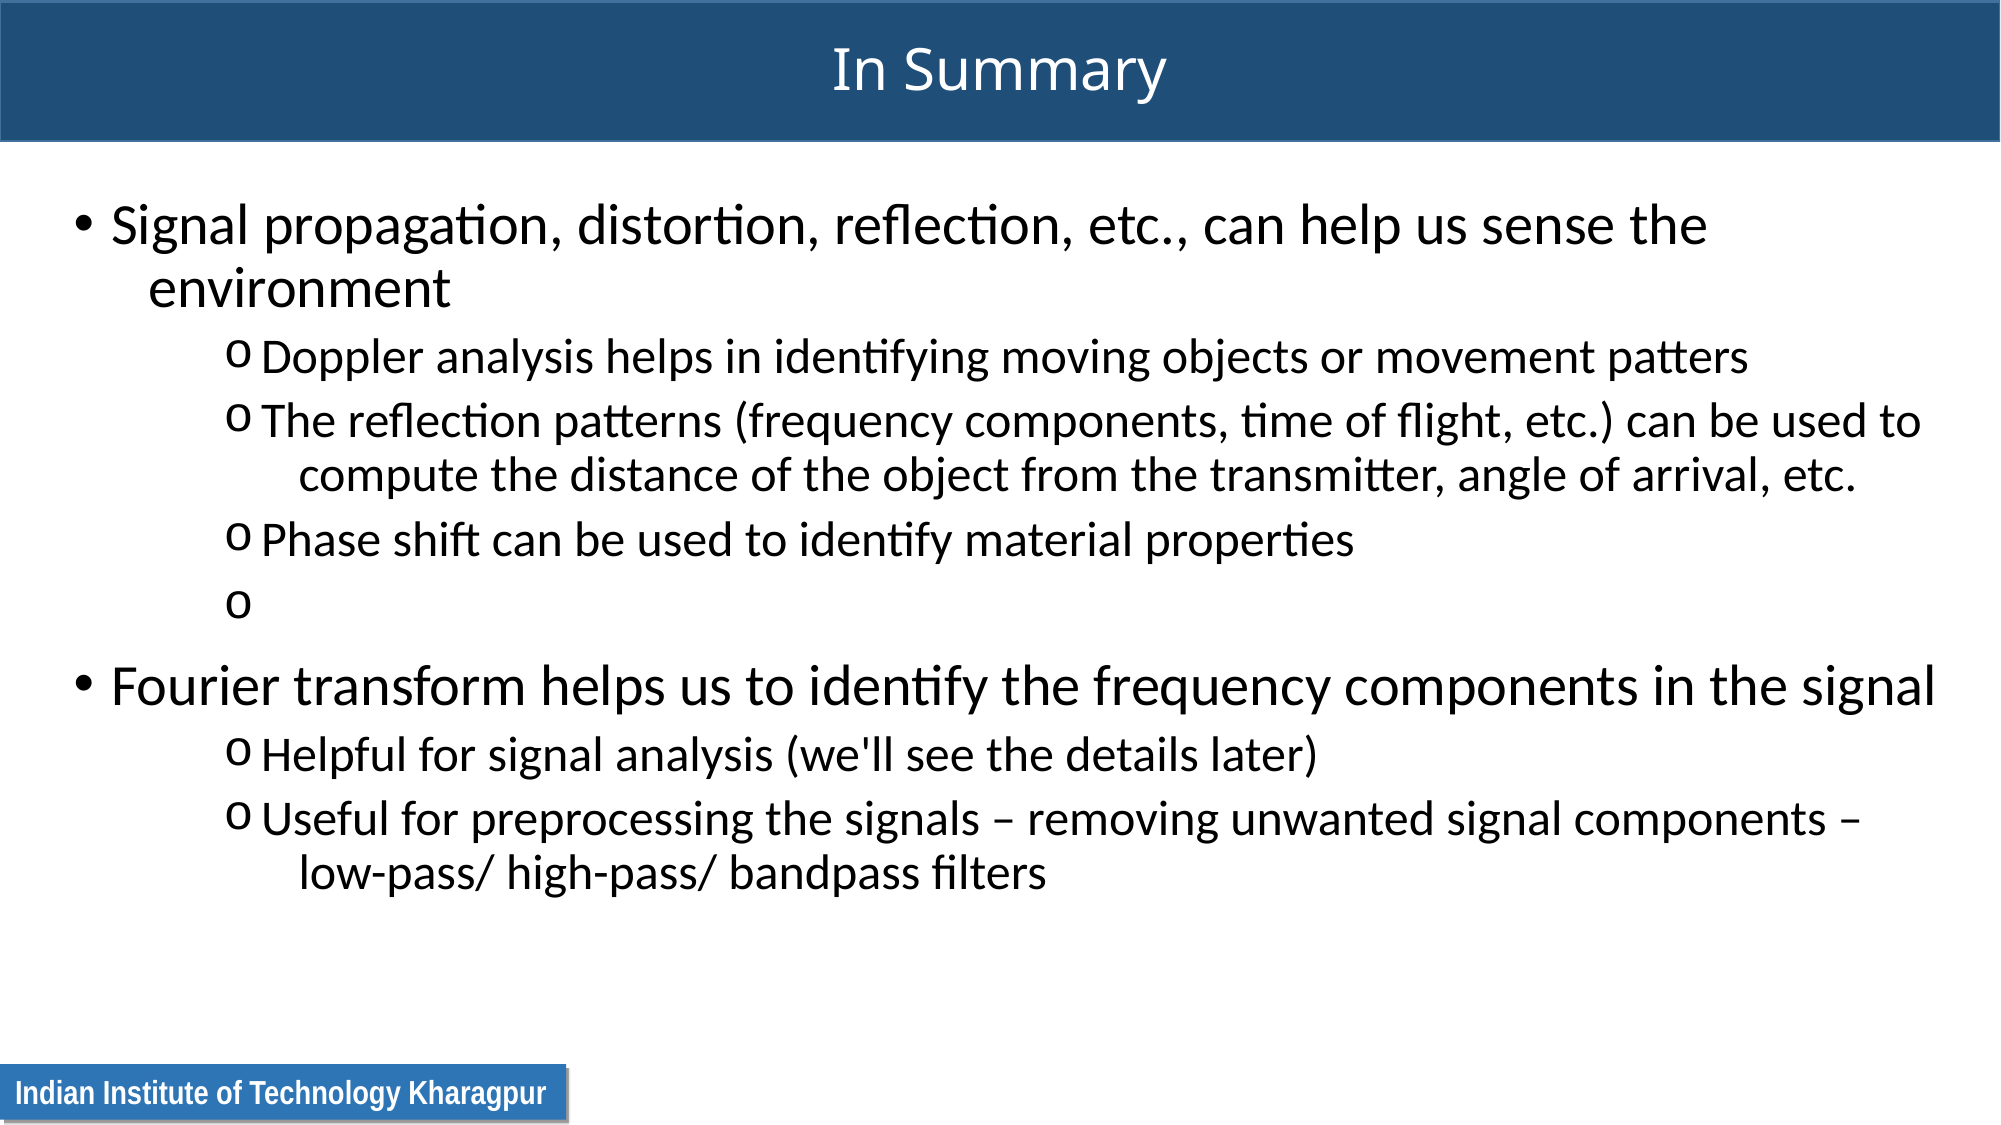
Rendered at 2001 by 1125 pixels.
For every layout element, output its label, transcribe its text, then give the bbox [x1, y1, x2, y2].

list Signal propagation, distortion, reflection, etc., can help us sense the environment Doppler analysis helps in identifying moving objects or movement patters The reflection patterns (frequency components, time of flight, etc.) can be used to compute the distance of the object from the transmitter, angle of arrival, etc. Phase shift can be used to identify material properties Fourier transform helps us to identify the frequency components in the signal Helpful for signal analysis (we'll see the details later) Useful for preprocessing the signals – removing unwanted signal components – low-pass/ high-pass/ bandpass filters [58, 186, 1954, 1065]
title In Summary [0, 1, 2000, 141]
